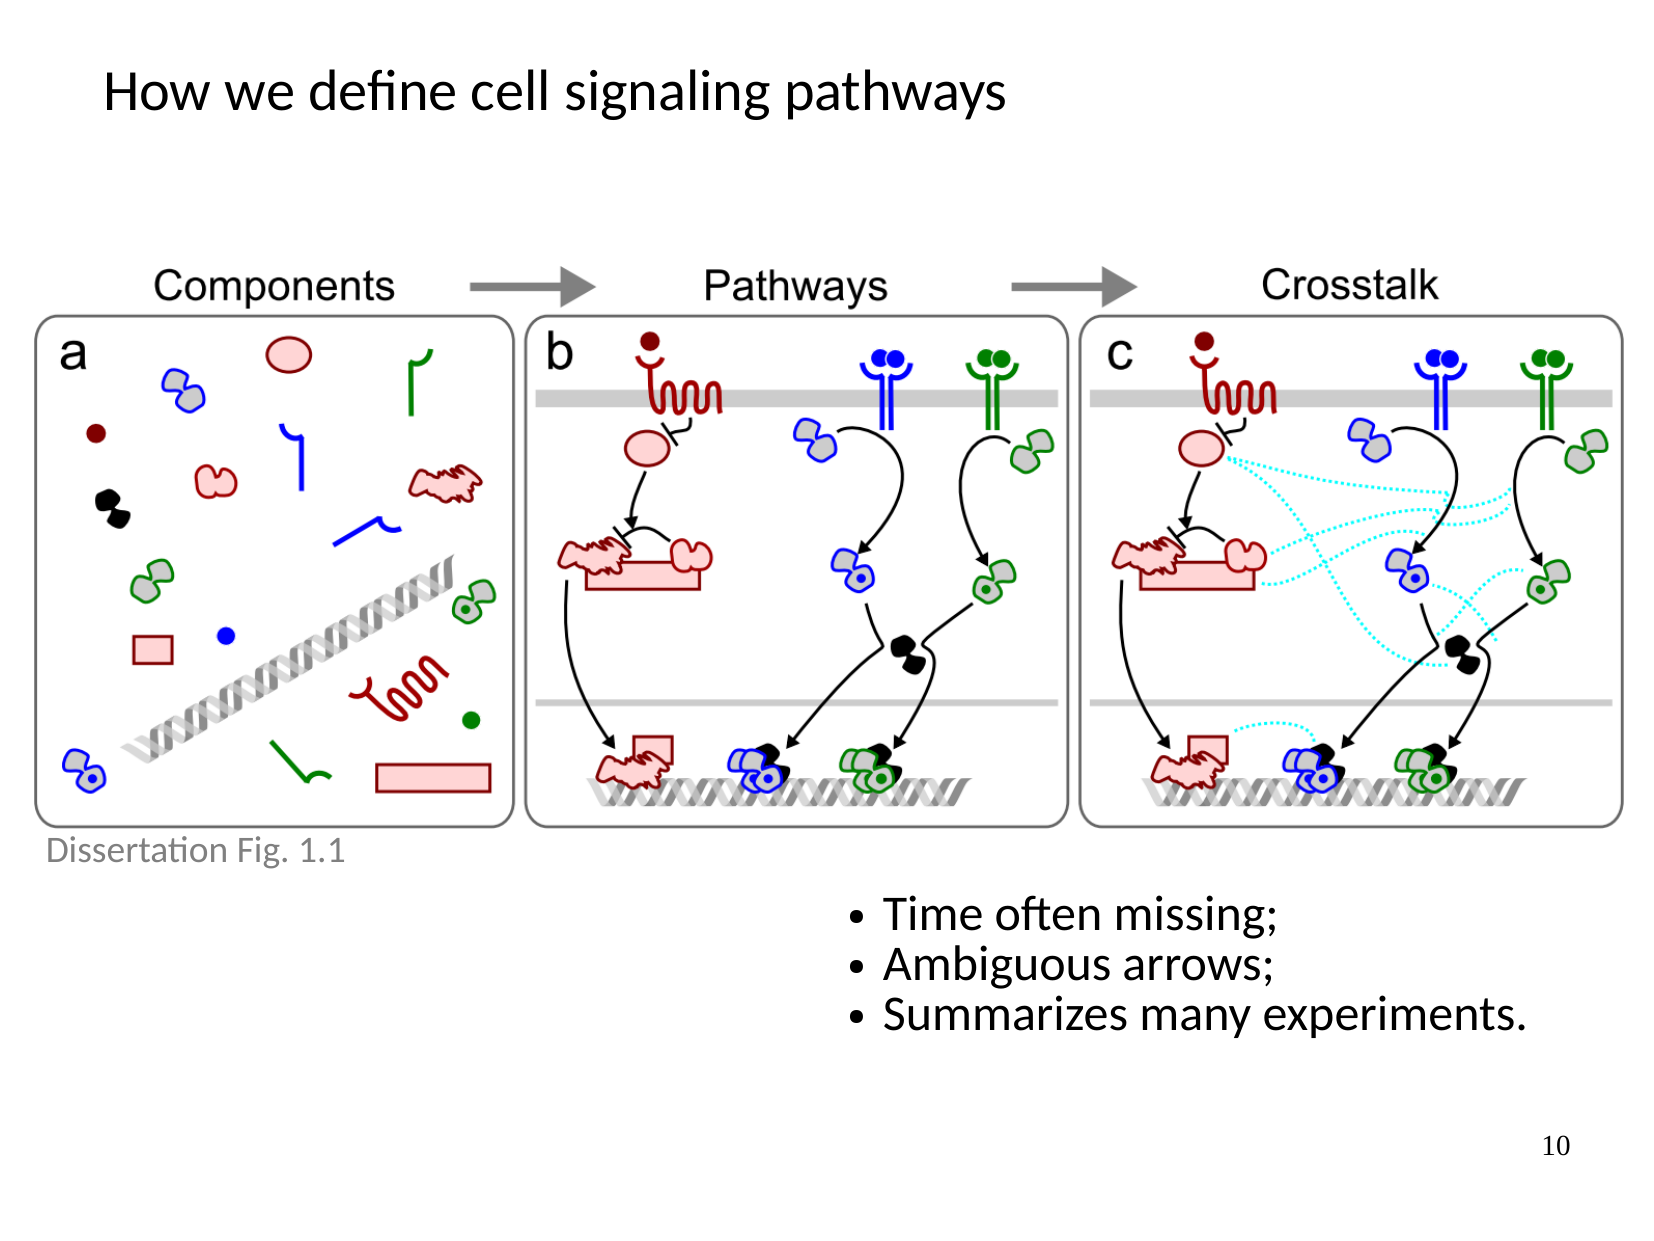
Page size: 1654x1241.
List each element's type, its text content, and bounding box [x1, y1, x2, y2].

text_box Dissertation Fig. 1.1 [31, 826, 827, 908]
picture [33, 265, 1625, 830]
text_box How we define cell signaling pathways [88, 59, 1536, 178]
text_box Time often missing; Ambiguous arrows; Summarizes many experiments. [797, 885, 1654, 1145]
